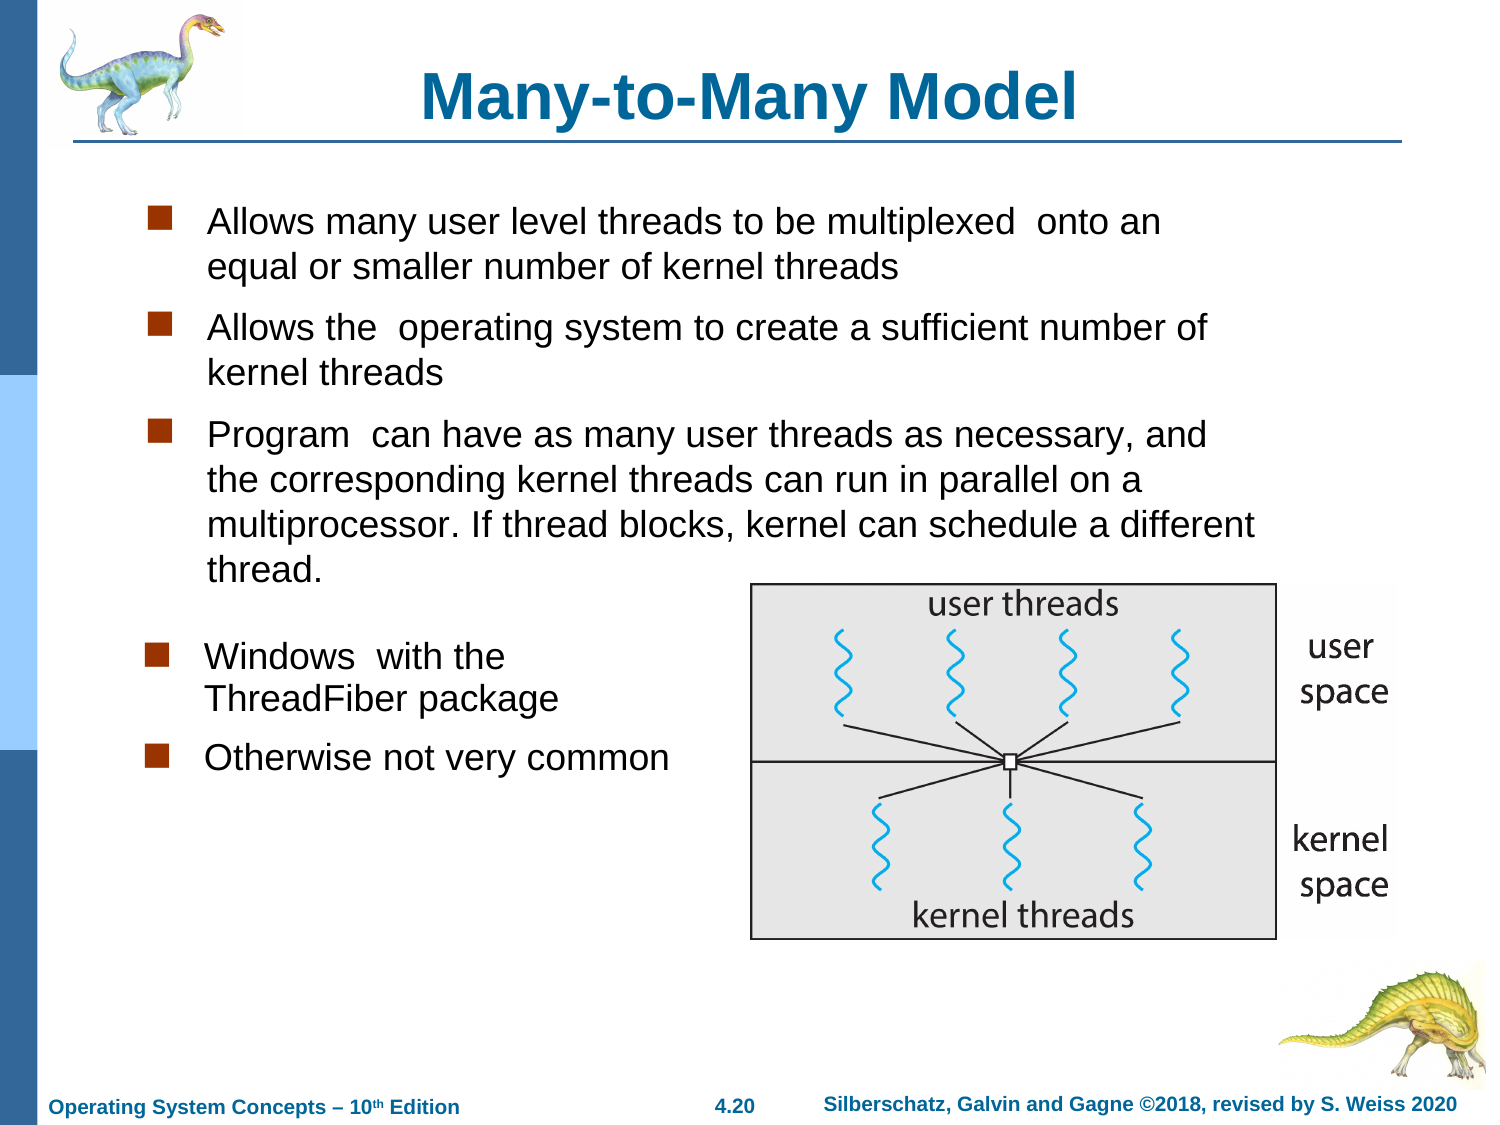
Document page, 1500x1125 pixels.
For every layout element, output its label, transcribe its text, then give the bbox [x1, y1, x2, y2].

picture [1275, 959, 1486, 1090]
picture [1140, 1096, 1148, 1101]
picture [750, 583, 1397, 940]
title Many-to-Many Model [75, 45, 1426, 141]
list Allows many user level threads to be multiplexed onto an equal or smaller number of kernel threads Allows the operating system to create a sufficient number of kernel threads Program can have as many user threads as necessary, and the corresponding kernel threads can run in parallel on a multiprocessor. If thread blocks, kernel can schedule a different thread. [135, 189, 1276, 946]
picture [46, 0, 243, 149]
text_box Windows with the ThreadFiber package Otherwise not very common [147, 635, 673, 867]
